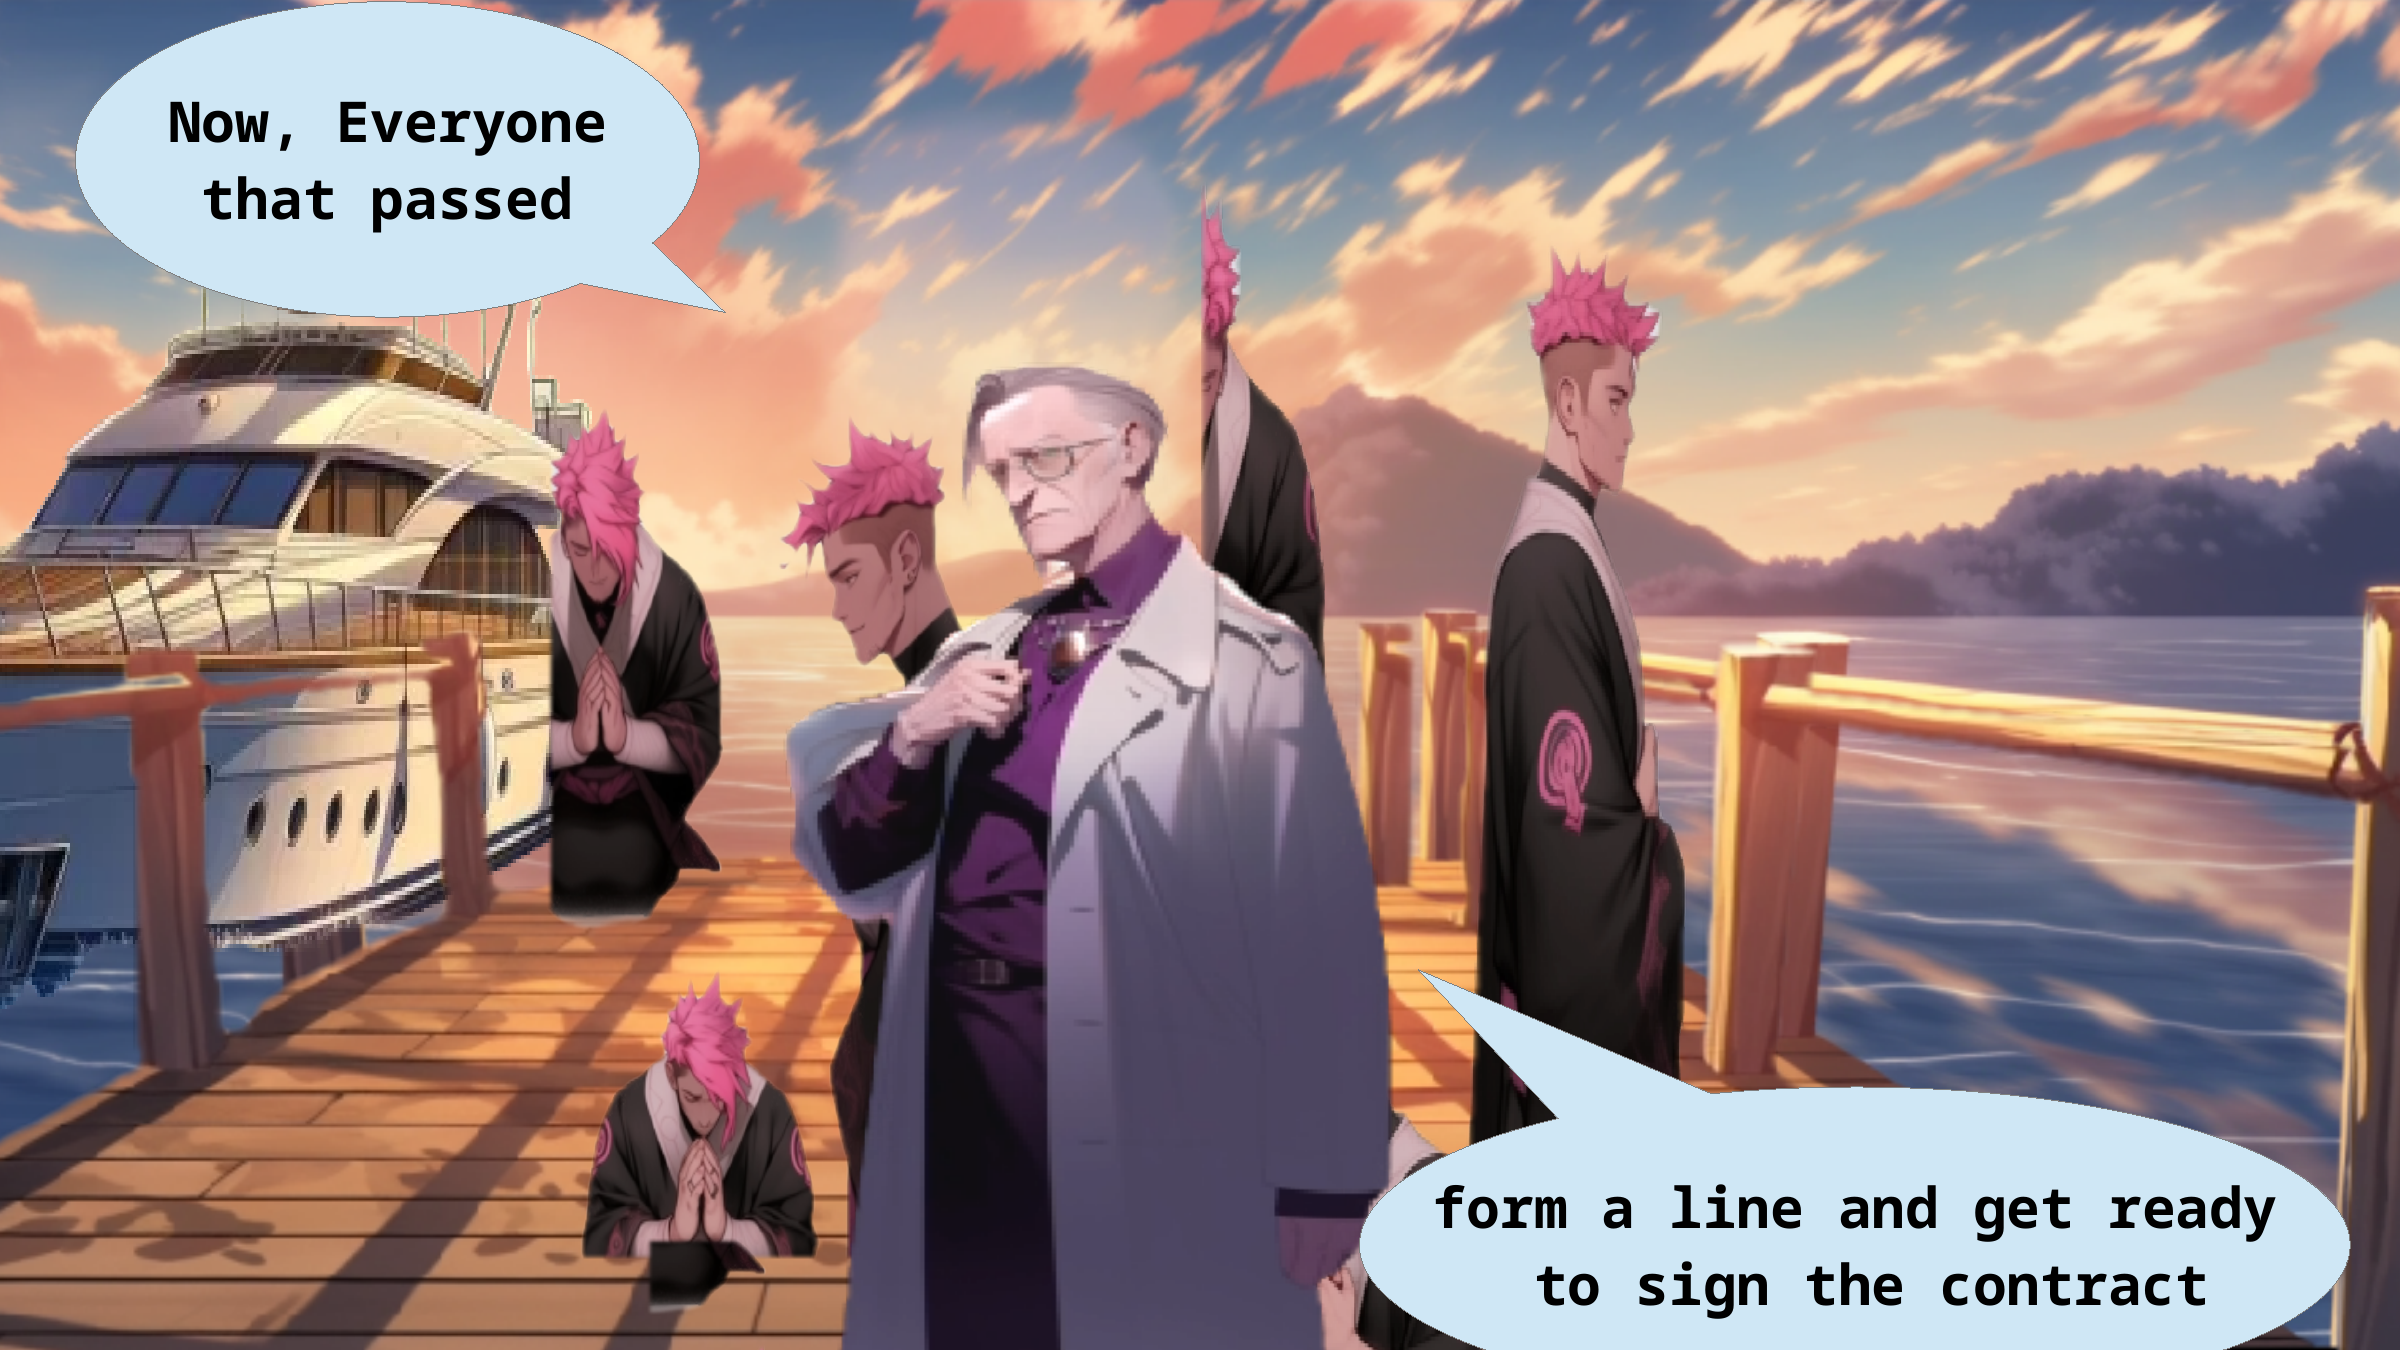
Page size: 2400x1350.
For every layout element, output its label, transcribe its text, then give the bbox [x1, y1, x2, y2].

text_box Now, Everyone that passed [75, 1, 726, 318]
picture [0, 0, 2400, 1350]
text_box form a line and get ready to sign the contract [1359, 969, 2351, 1350]
